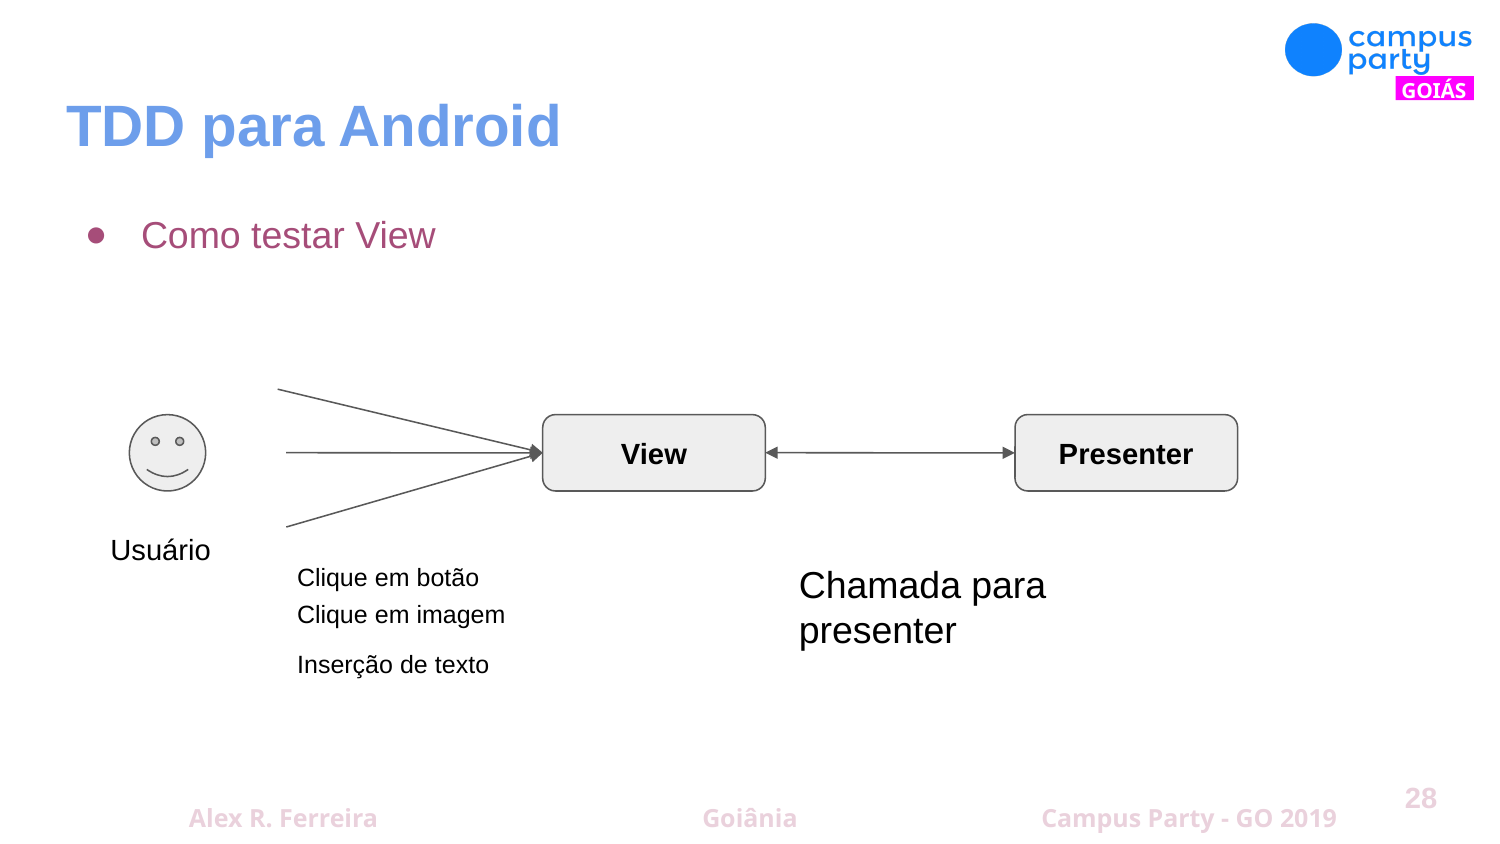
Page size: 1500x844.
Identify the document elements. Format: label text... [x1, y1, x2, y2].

text_box Chamada para presenter [784, 546, 1152, 587]
list Como testar View [51, 189, 1449, 283]
text_box Clique em imagem [281, 583, 539, 624]
title TDD para Android [51, 72, 1449, 167]
picture [1280, 18, 1477, 80]
text_box Presenter [1014, 414, 1238, 491]
text_box [129, 414, 206, 491]
slide_number <número> [1389, 764, 1480, 830]
text_box Clique em botão [281, 546, 539, 583]
text_box View [542, 414, 766, 491]
text_box Usuário [95, 516, 244, 557]
text_box Inserção de texto [281, 633, 539, 674]
